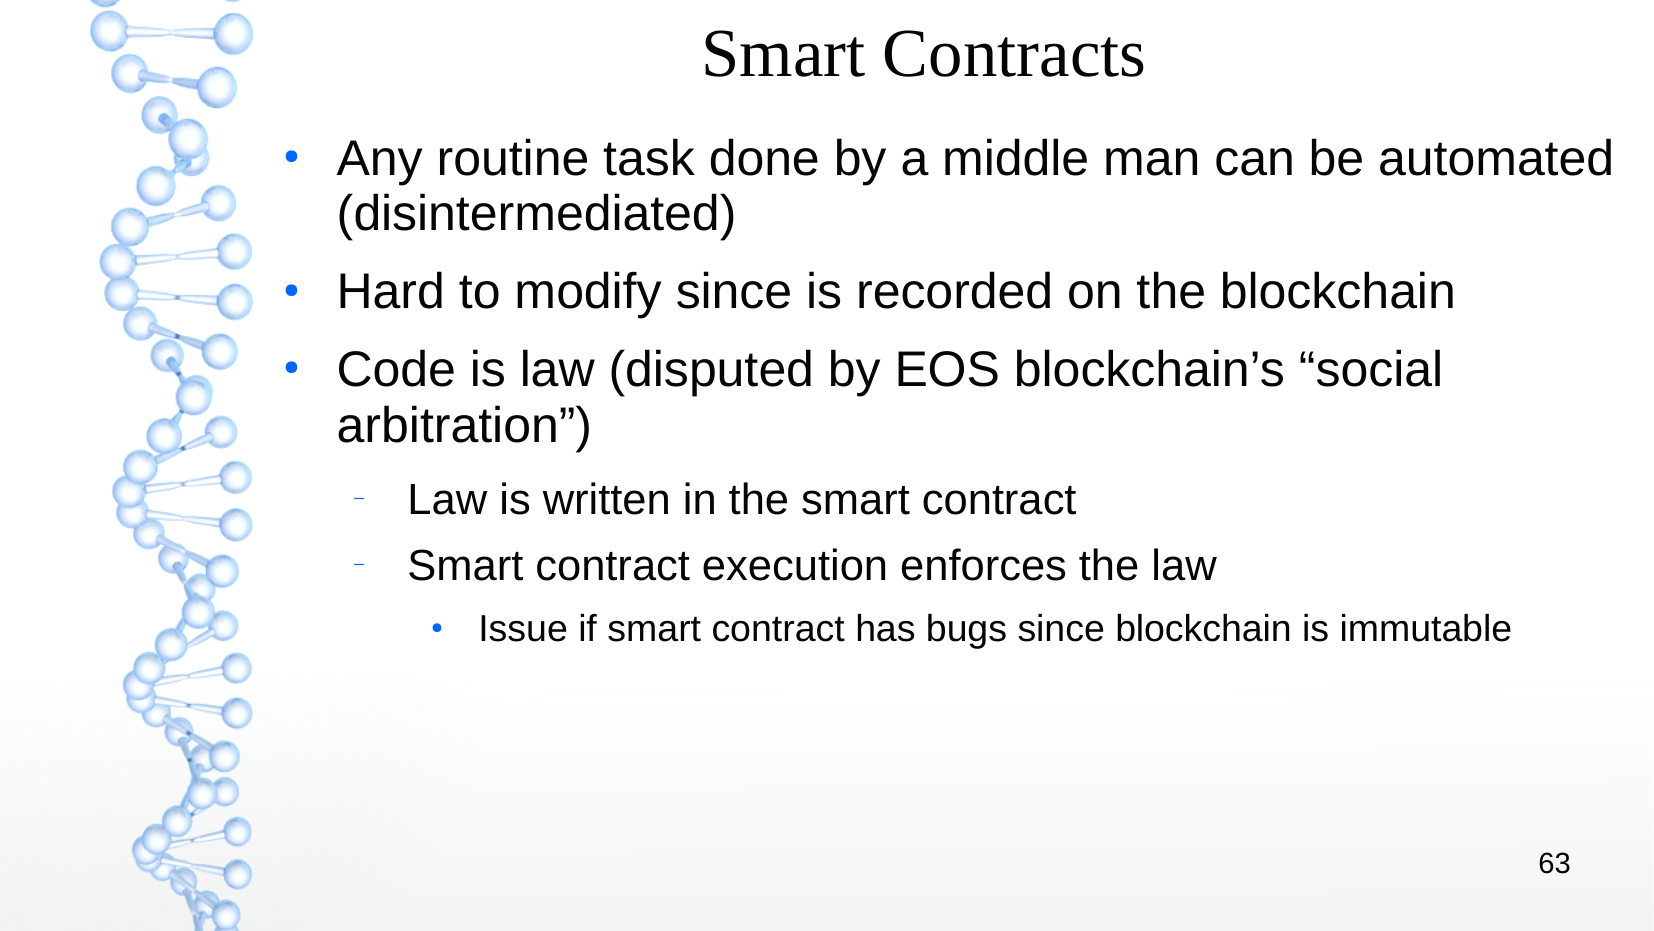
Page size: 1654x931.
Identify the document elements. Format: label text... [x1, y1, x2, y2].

picture [0, 0, 1654, 931]
list Any routine task done by a middle man can be automated (disintermediated) Hard to modify since is recorded on the blockchain Code is law (disputed by EOS blockchain’s “social arbitration”) Law is written in the smart contract Smart contract execution enforces the law Issue if smart contract has bugs since blockchain is immutable [265, 129, 1642, 931]
title Smart Contracts [259, 0, 1589, 107]
